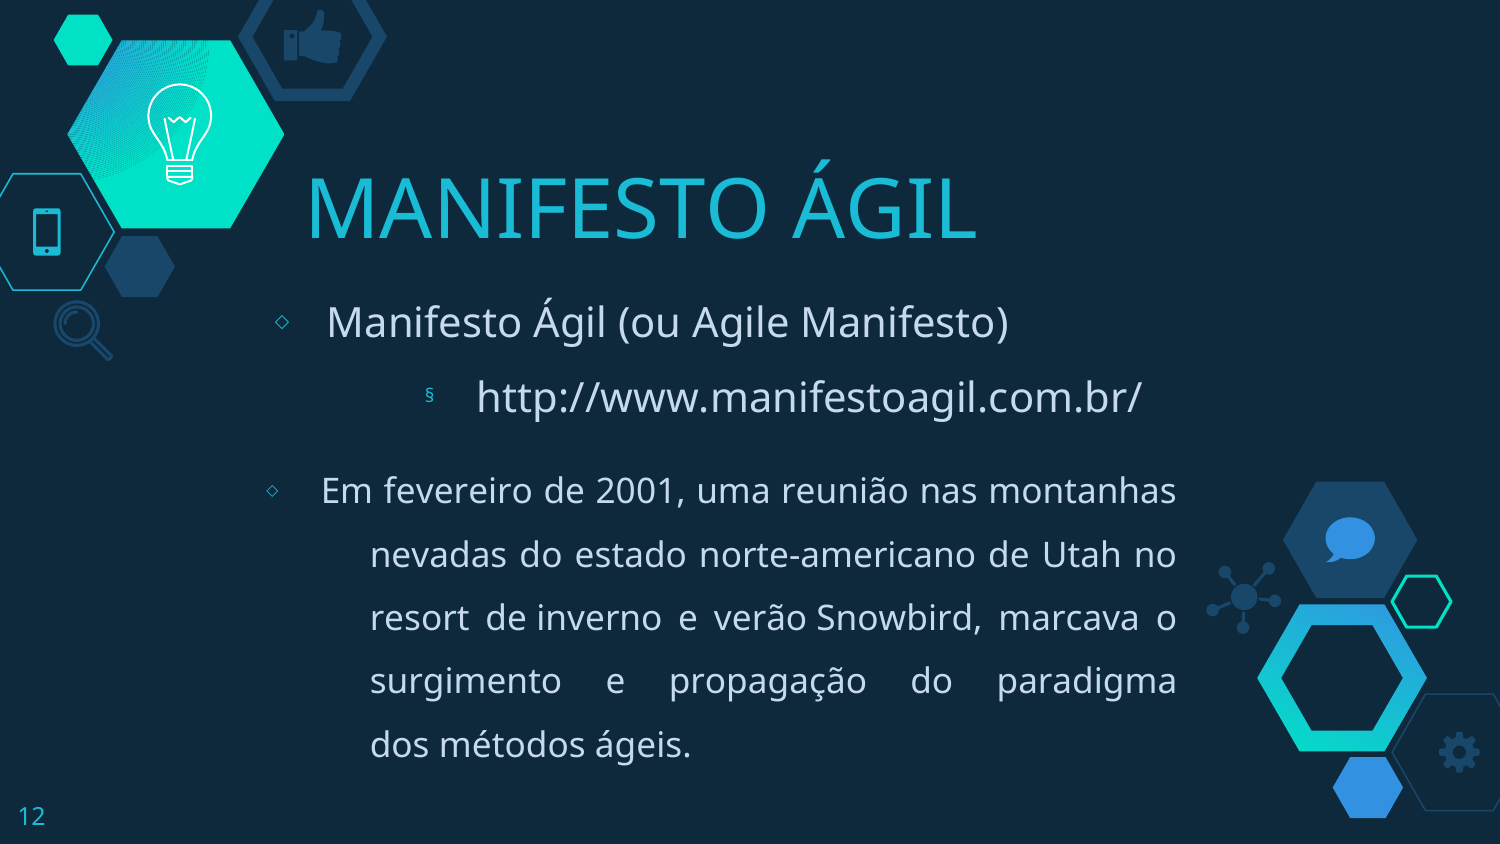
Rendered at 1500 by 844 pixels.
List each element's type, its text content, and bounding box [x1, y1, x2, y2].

text_box 12 [2, 785, 93, 844]
list Em fevereiro de 2001, uma reunião nas montanhas nevadas do estado norte-americano de Utah no resort de inverno e verão Snowbird, marcava o surgimento e propagação do paradigma dos métodos ágeis. [213, 433, 1194, 824]
text_box Manifesto Ágil (ou Agile Manifesto) http://www.manifestoagil.com.br/ [213, 255, 1218, 433]
title MANIFESTO ÁGIL [289, 140, 1101, 255]
